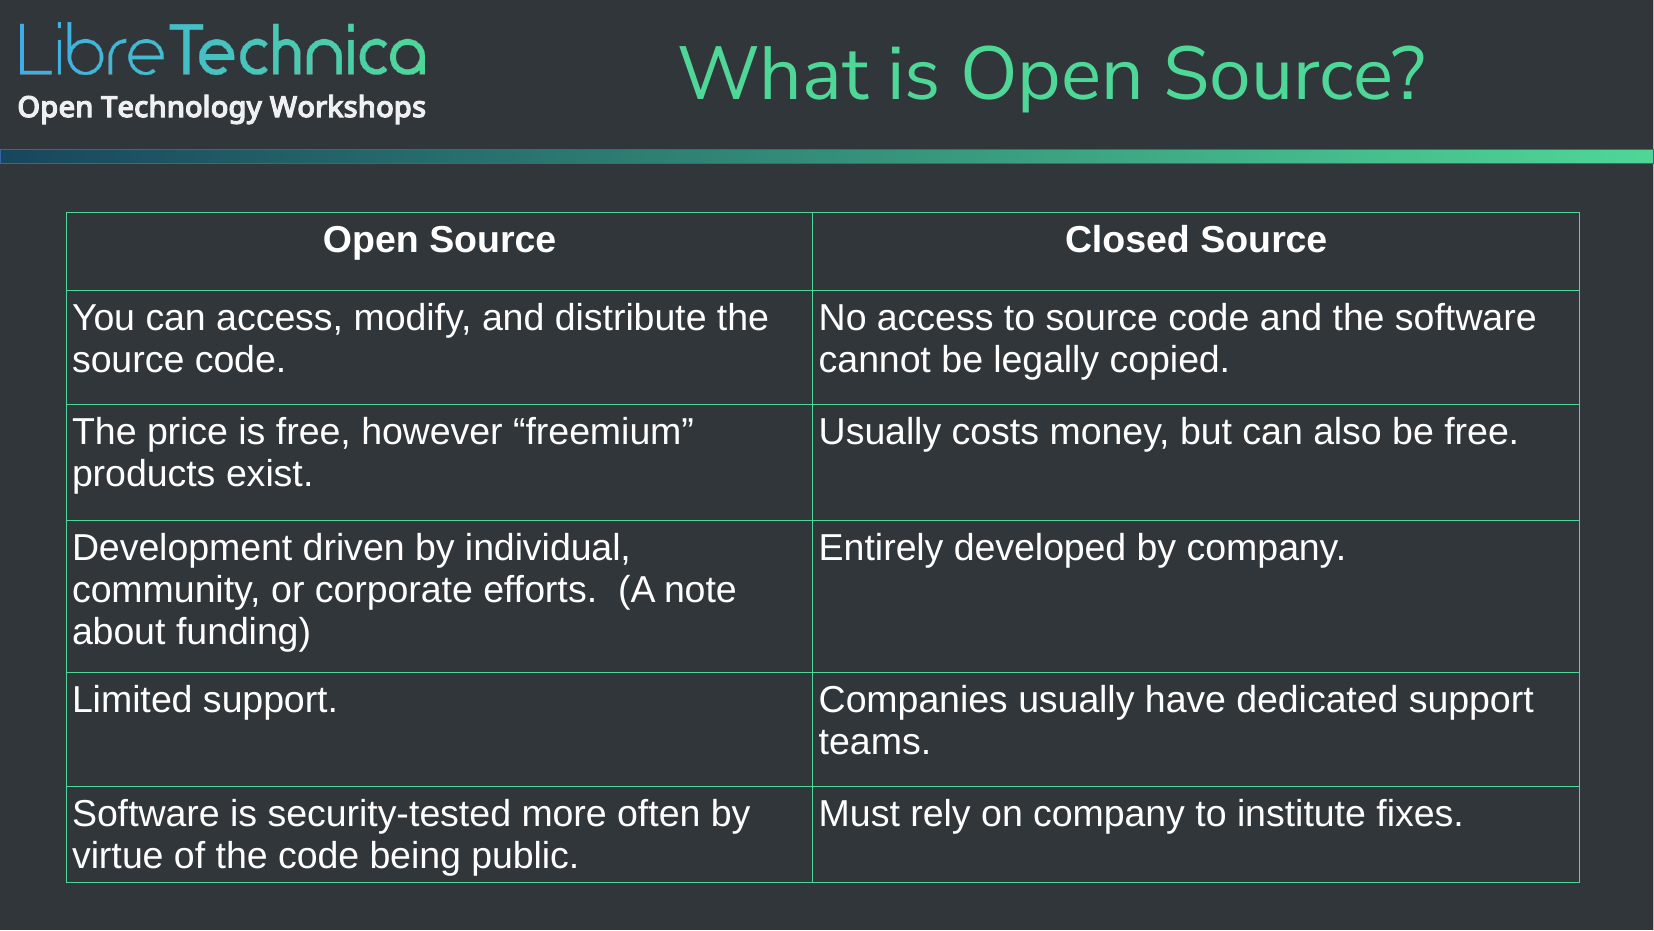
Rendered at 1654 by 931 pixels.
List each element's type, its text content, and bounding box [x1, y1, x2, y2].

table_cell Must rely on company to institute fixes. [813, 787, 1579, 882]
text_box What is Open Source? [450, 0, 1654, 151]
table_cell Entirely developed by company. [813, 521, 1579, 672]
table_header Open Source [67, 213, 812, 290]
table_cell You can access, modify, and distribute the source code. [67, 291, 812, 404]
text_box [0, 149, 1654, 164]
table_cell The price is free, however “freemium” products exist. [67, 405, 812, 520]
table_cell Companies usually have dedicated support teams. [813, 673, 1579, 786]
table_cell Development driven by individual, community, or corporate efforts. (A note about funding) [67, 521, 812, 672]
title Open Technology Workshops [0, 73, 447, 134]
table_cell Usually costs money, but can also be free. [813, 405, 1579, 520]
table_header Closed Source [813, 213, 1579, 290]
table_cell No access to source code and the software cannot be legally copied. [813, 291, 1579, 404]
table_cell Software is security-tested more often by virtue of the code being public. [67, 787, 812, 882]
table_cell Limited support. [67, 673, 812, 786]
picture [20, 22, 425, 75]
